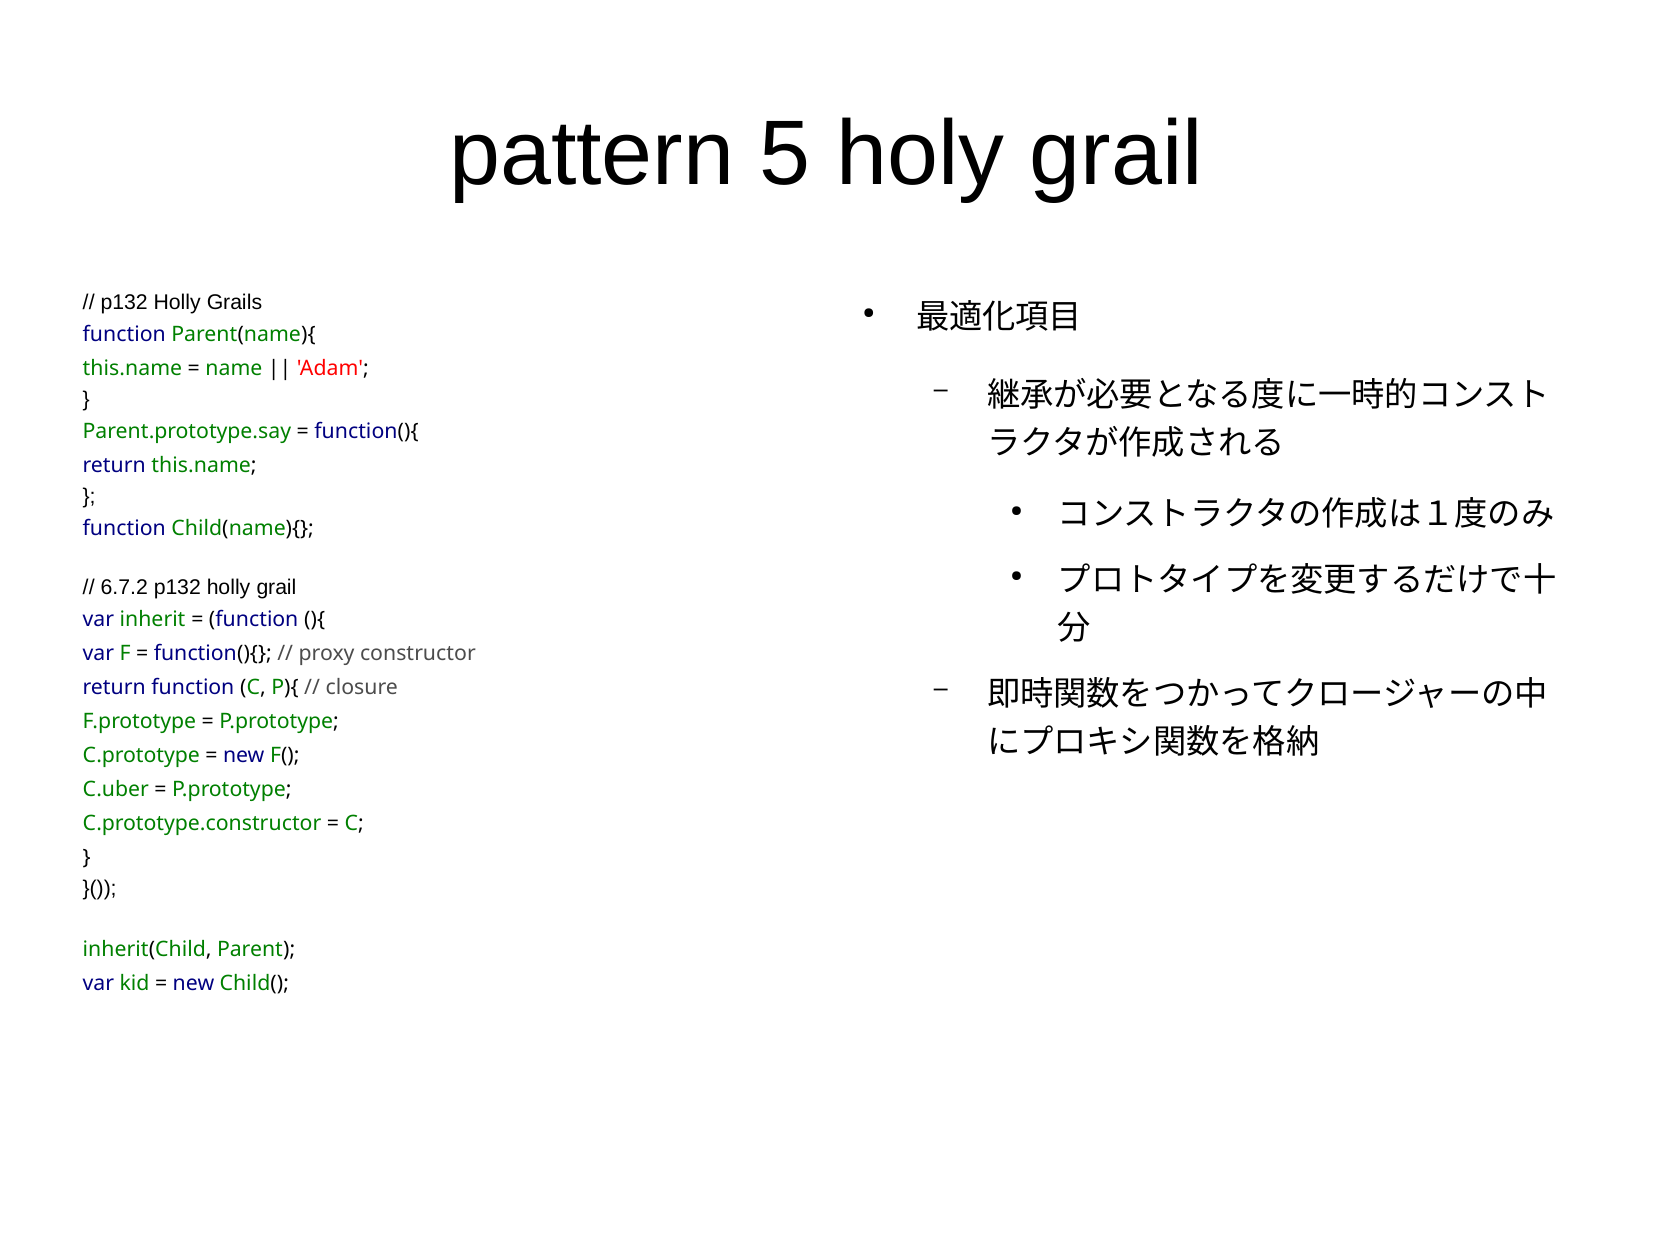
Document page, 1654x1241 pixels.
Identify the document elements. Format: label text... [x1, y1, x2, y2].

title pattern 5 holy grail [82, 49, 1571, 257]
list 最適化項目 継承が必要となる度に一時的コンストラクタが作成される コンストラクタの作成は１度のみ プロトタイプを変更するだけで十分 即時関数をつかってクロージャーの中にプロキシ関数を格納 [845, 290, 1572, 1010]
list // p132 Holly Grails function Parent(name){ this.name = name || 'Adam'; } Parent.prototype.say = function(){ return this.name; }; function Child(name){}; // 6.7.2 p132 holly grail var inherit = (function (){ var F = function(){}; // proxy constructor return function (C, P){ // closure F.prototype = P.prototype; C.prototype = new F(); C.uber = P.prototype; C.prototype.constructor = C; } }()); inherit(Child, Parent); var kid = new Child(); [82, 290, 809, 1010]
